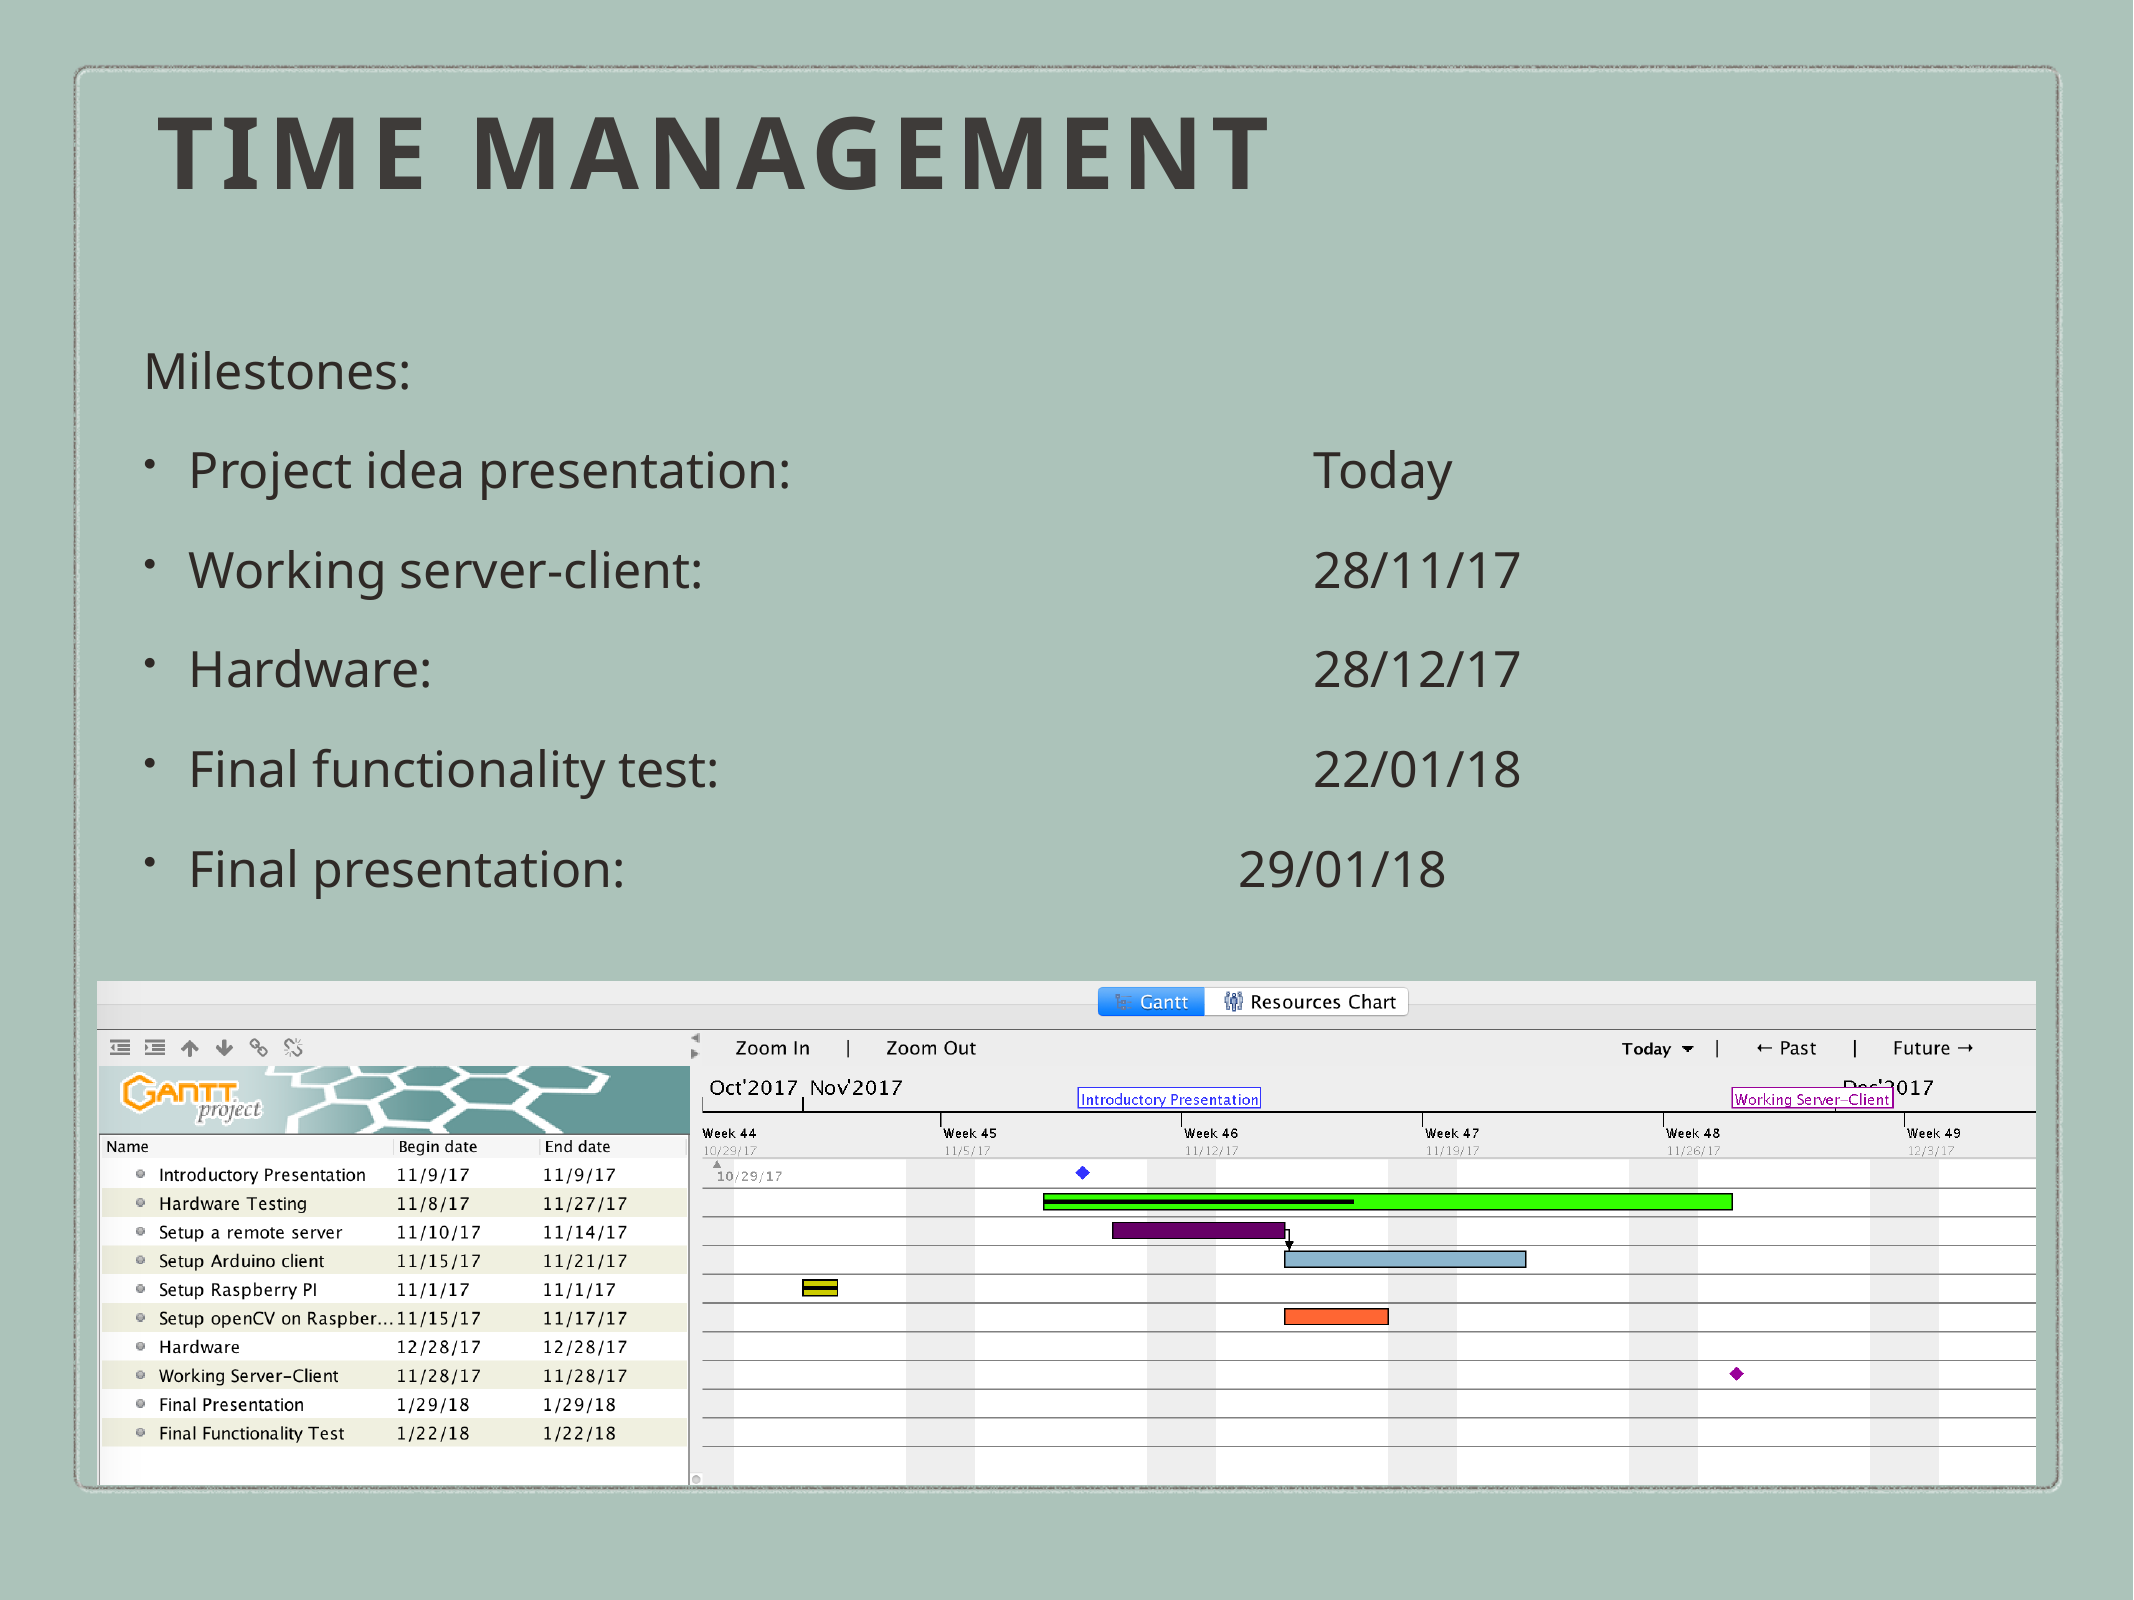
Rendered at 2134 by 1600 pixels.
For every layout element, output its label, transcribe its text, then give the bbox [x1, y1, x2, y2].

picture [64, 58, 2069, 1498]
list Milestones: Project idea presentation: Today Working server-client: 28/11/17 Hardware: 28/12/17 Final functionality test: 22/01/18 Final presentation: 29/01/18 [135, 315, 1827, 921]
title Time management [147, 104, 1986, 386]
